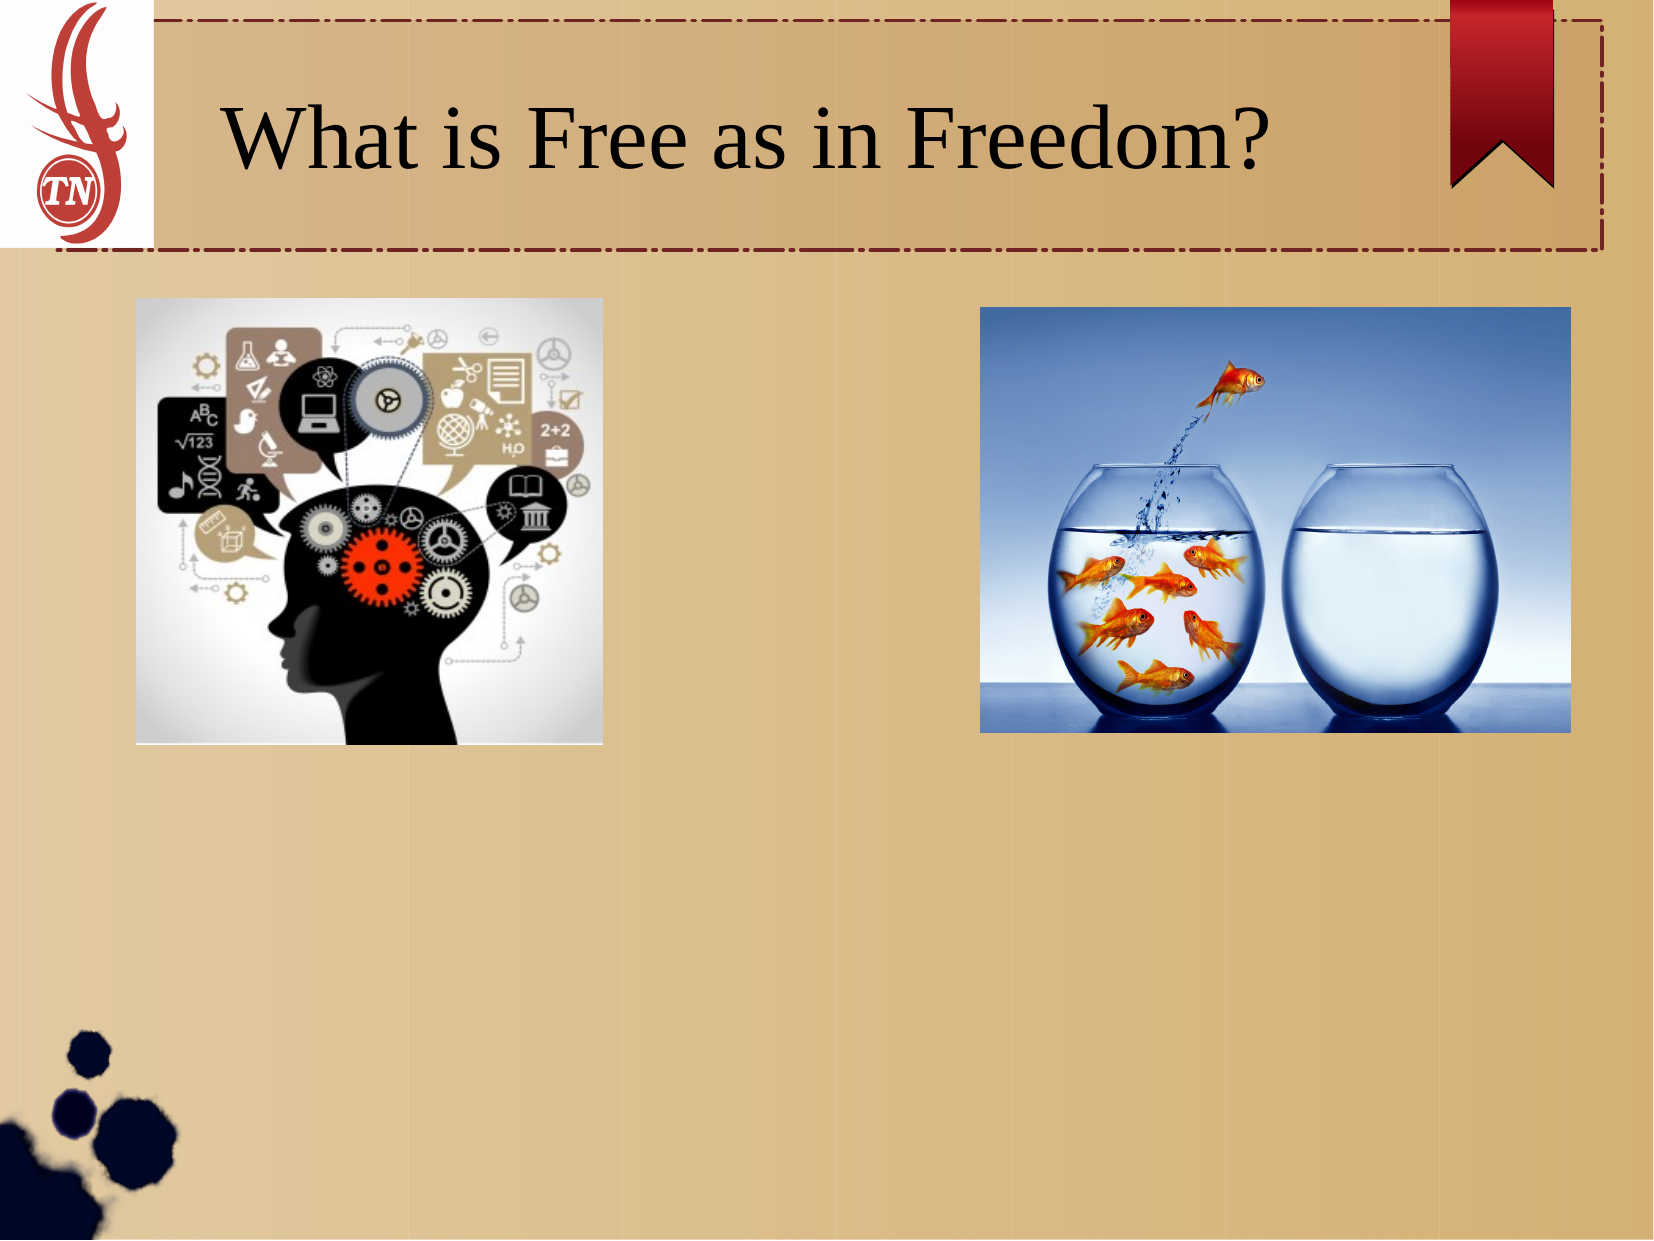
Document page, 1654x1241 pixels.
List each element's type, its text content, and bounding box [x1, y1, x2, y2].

picture [0, 0, 154, 249]
picture [980, 307, 1571, 733]
title [334, 75, 1501, 283]
title What is Free as in Freedom? [82, 0, 1412, 291]
picture [136, 298, 603, 745]
